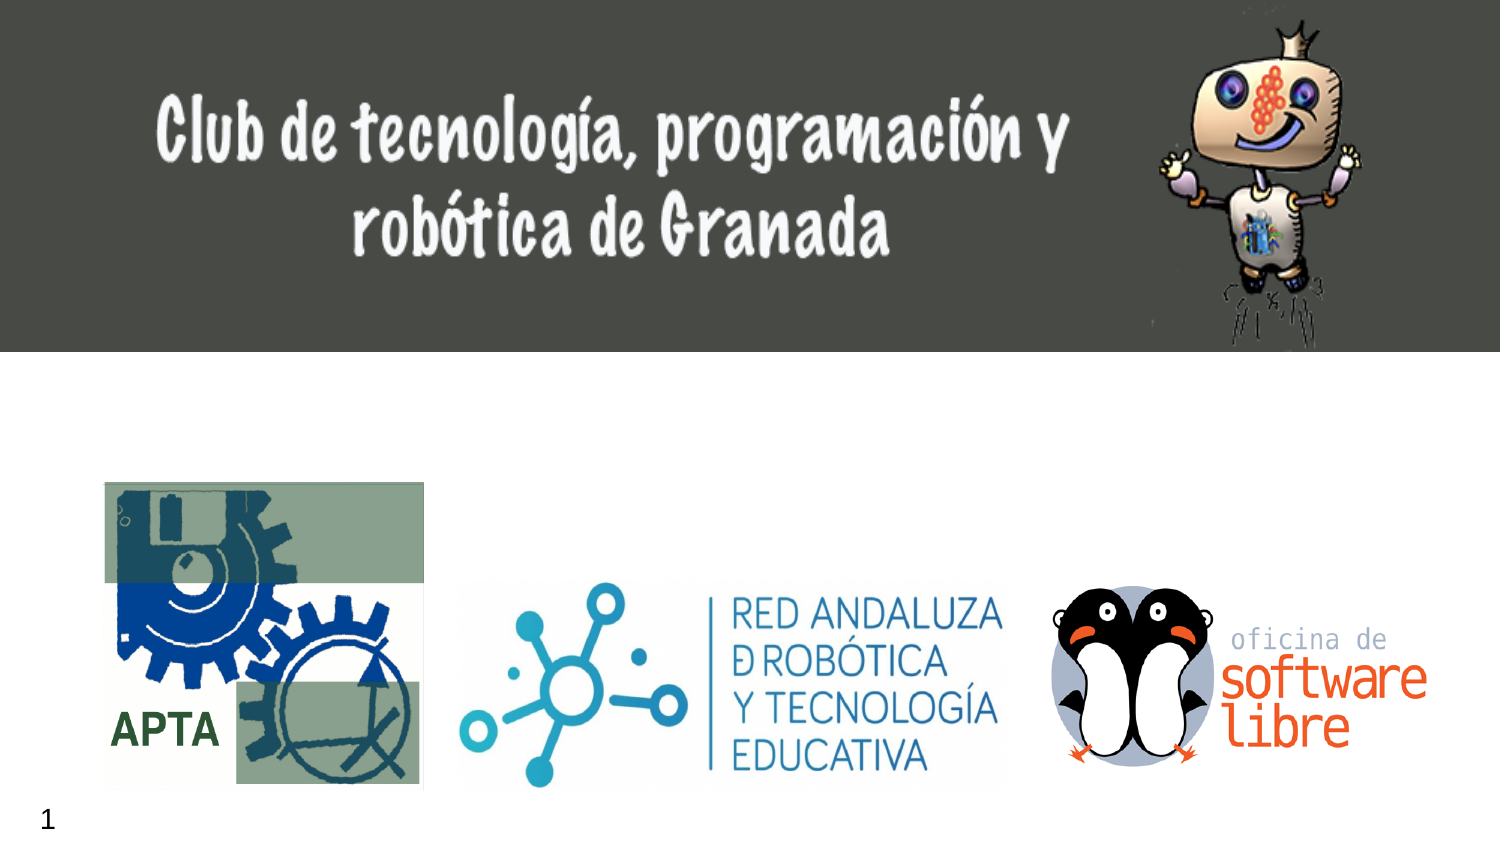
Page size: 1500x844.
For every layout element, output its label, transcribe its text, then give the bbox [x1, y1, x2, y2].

picture [458, 579, 1006, 791]
picture [103, 482, 424, 791]
picture [1040, 579, 1438, 776]
text_box 1 [25, 785, 92, 835]
picture [0, 0, 1500, 352]
